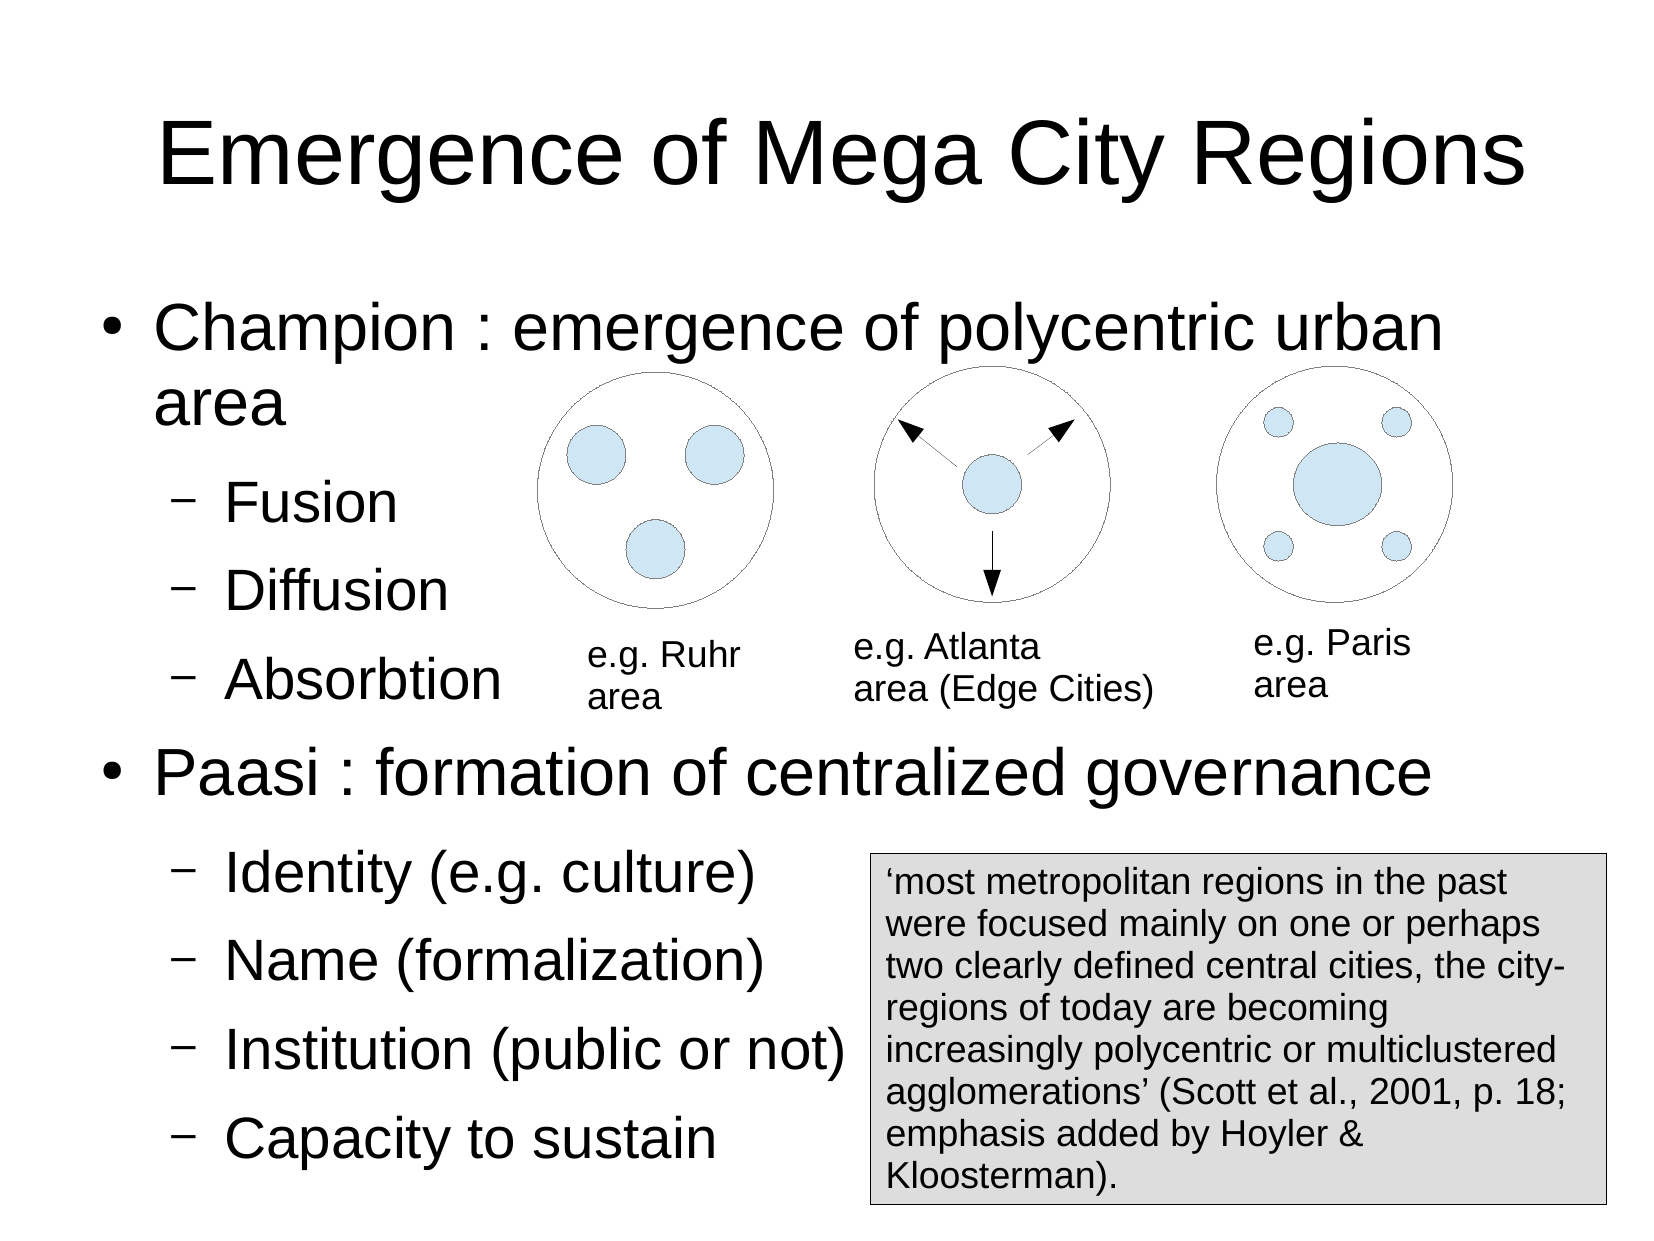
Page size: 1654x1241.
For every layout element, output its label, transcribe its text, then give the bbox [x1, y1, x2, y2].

text_box e.g. Ruhr area [572, 625, 757, 725]
title Emergence of Mega City Regions [82, 49, 1571, 257]
list Champion : emergence of polycentric urban area Fusion Diffusion Absorbtion Paasi : formation of centralized governance Identity (e.g. culture) Name (formalization) Institution (public or not) Capacity to sustain [82, 290, 1538, 1010]
text_box [685, 425, 745, 485]
text_box [566, 425, 626, 485]
text_box e.g. Atlanta area (Edge Cities) [838, 618, 1171, 717]
text_box [1216, 366, 1453, 603]
text_box [625, 519, 686, 579]
text_box e.g. Paris area [1238, 614, 1427, 714]
text_box [874, 366, 1111, 603]
text_box ‘most metropolitan regions in the past were focused mainly on one or perhaps two clearly defined central cities, the city-regions of today are becoming increasingly polycentric or multiclustered agglomerations’ (Scott et al., 2001, p. 18; emphasis added by Hoyler & Kloosterman). [870, 853, 1607, 1205]
